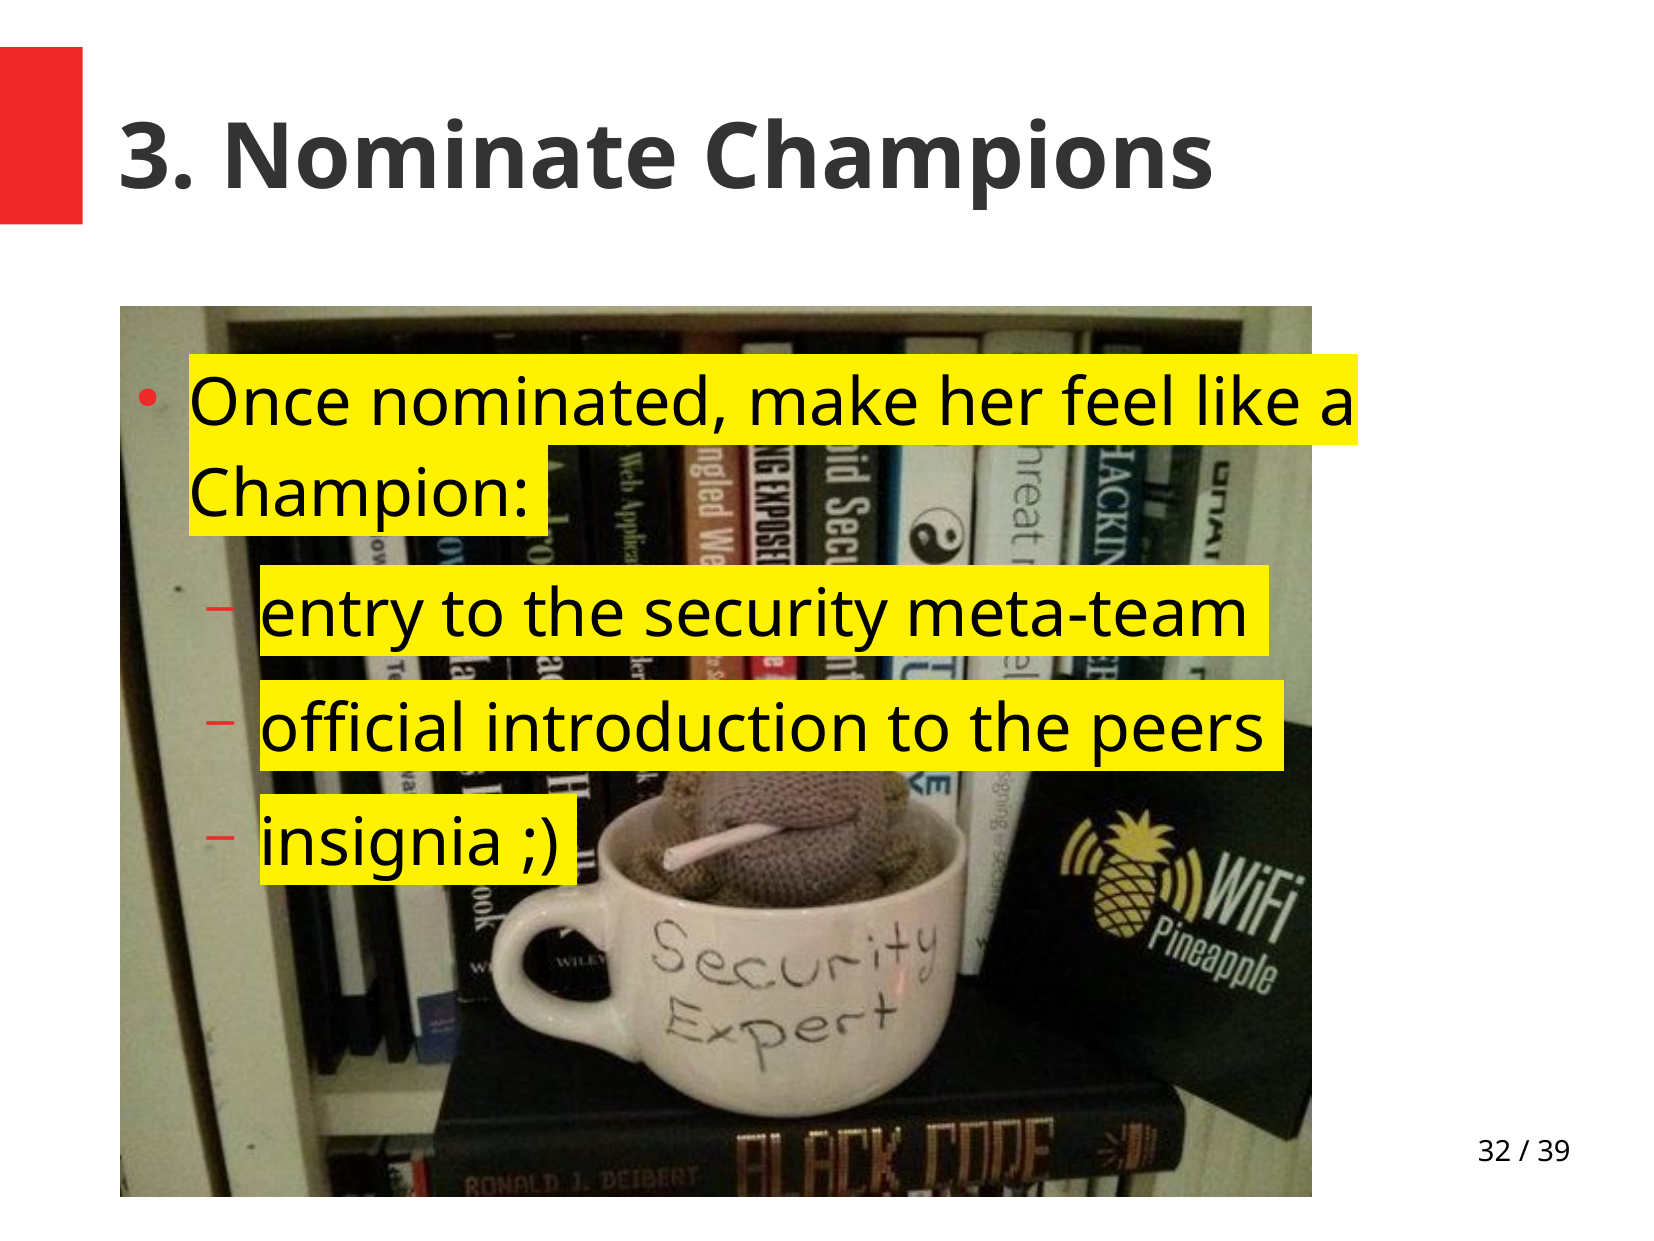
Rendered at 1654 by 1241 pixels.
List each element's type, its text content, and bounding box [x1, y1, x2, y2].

picture [120, 306, 1312, 354]
picture [120, 1074, 1312, 1197]
list Once nominated, make her feel like a Champion: entry to the security meta-team official introduction to the peers insignia ;) [118, 354, 1536, 1074]
title 3. Nominate Champions [118, 49, 1571, 257]
